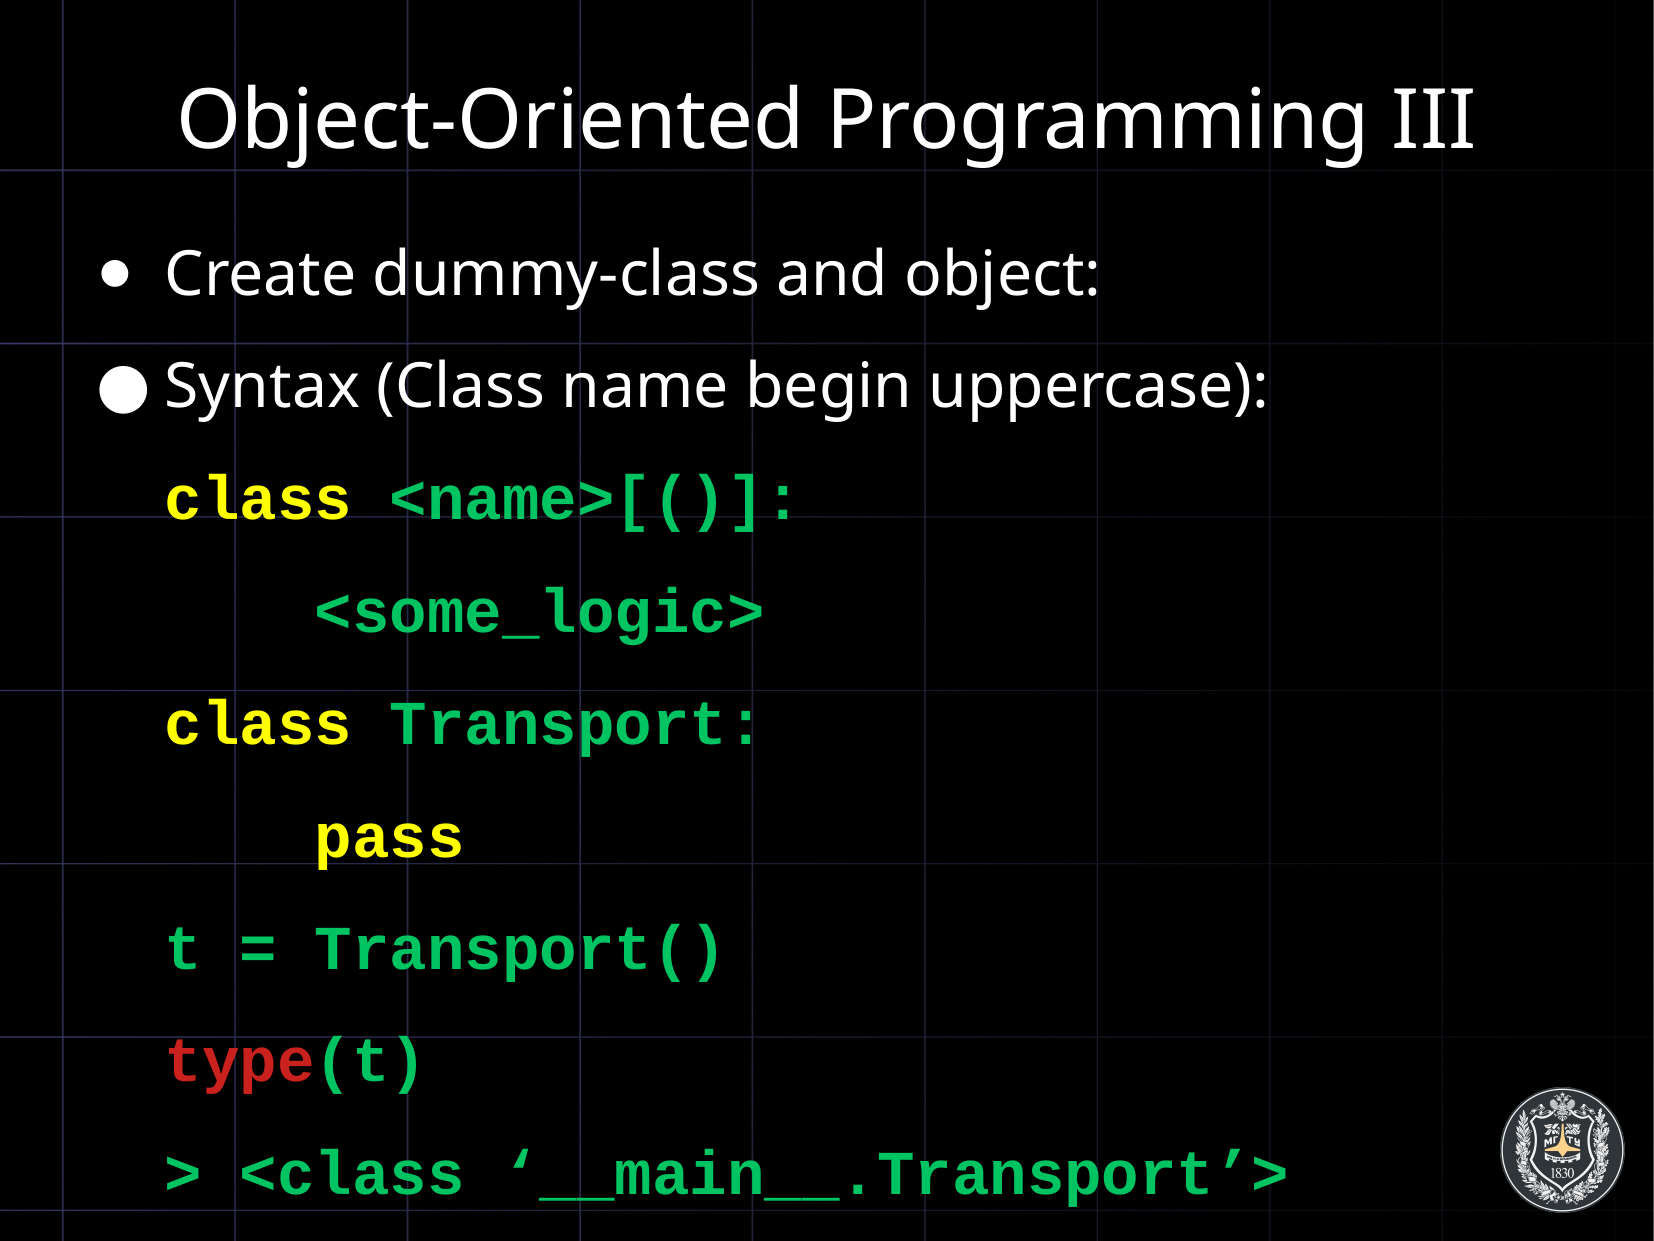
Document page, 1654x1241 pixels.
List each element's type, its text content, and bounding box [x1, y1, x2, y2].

text_box Object-Oriented Programming III [82, 37, 1571, 187]
text_box Create dummy-class and object: Syntax (Class name begin uppercase): class <name>[()]: <some_logic> class Transport: pass t = Transport() type(t) > <class ‘__main__.Transport’> [74, 187, 1575, 1241]
picture [0, 0, 1654, 1241]
